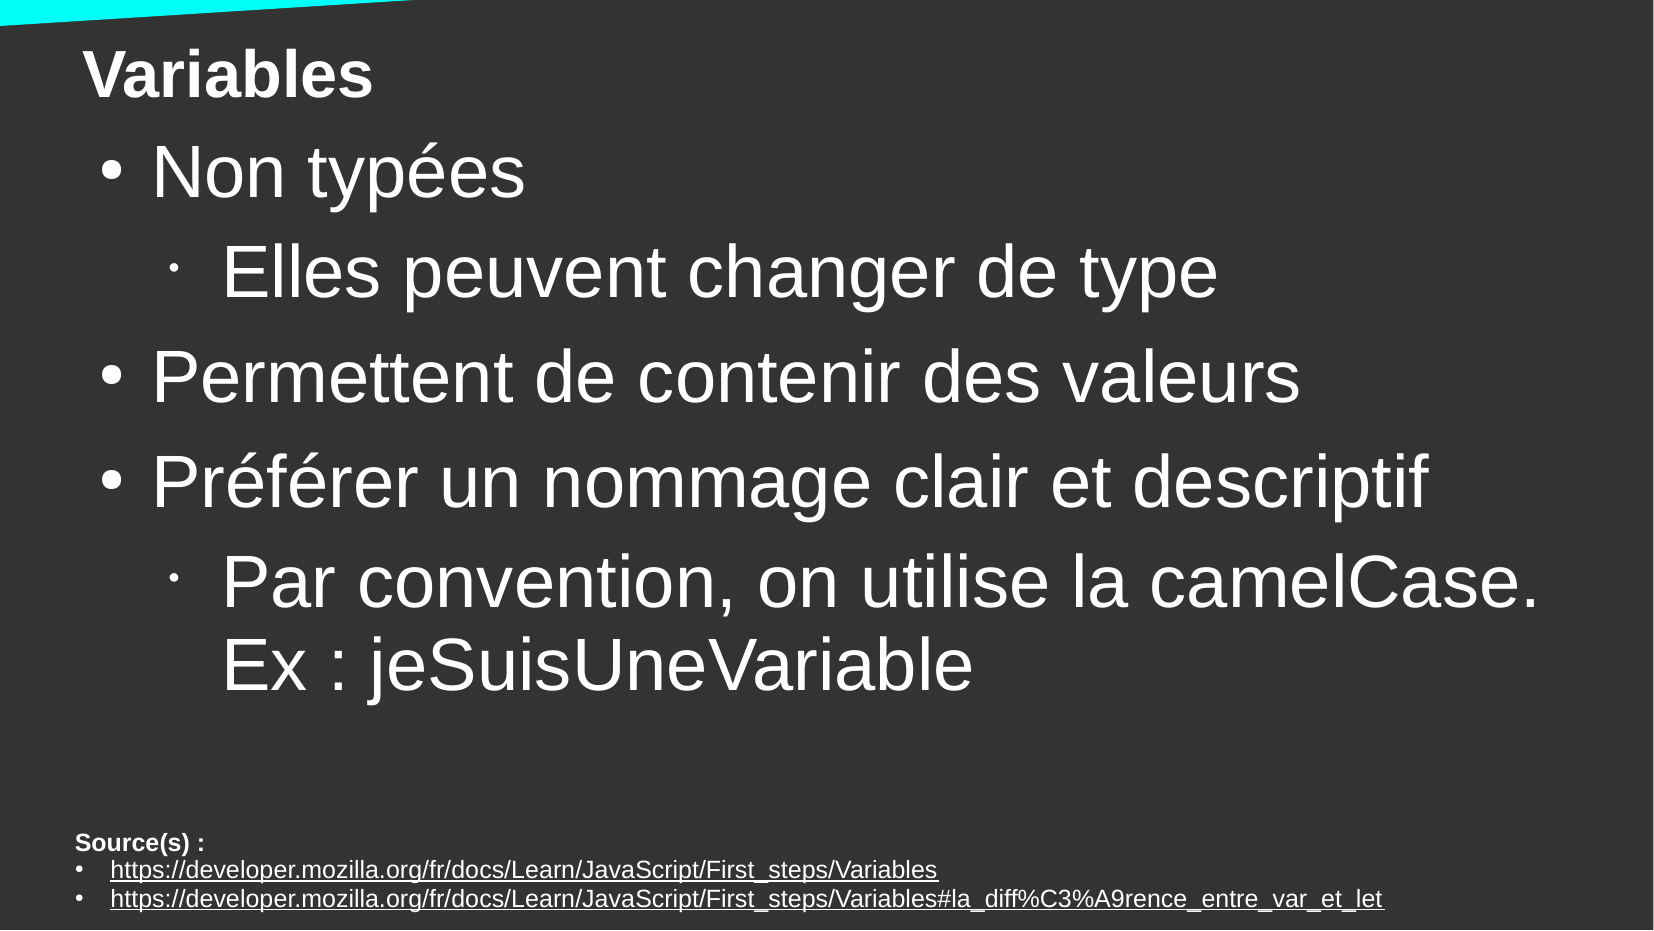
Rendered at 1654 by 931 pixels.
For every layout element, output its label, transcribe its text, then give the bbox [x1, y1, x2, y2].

title Variables [82, 37, 1571, 114]
list Non typées Elles peuvent changer de type Permettent de contenir des valeurs Préférer un nommage clair et descriptif Par convention, on utilise la camelCase. Ex : jeSuisUneVariable [80, 129, 1620, 709]
text_box [0, 0, 414, 26]
text_box Source(s) : https://developer.mozilla.org/fr/docs/Learn/JavaScript/First_steps/Variables https://developer.mozilla.org/fr/docs/Learn/JavaScript/First_steps/Variables#la_diff%C3%A9rence_entre_var_et_let [60, 820, 1583, 920]
